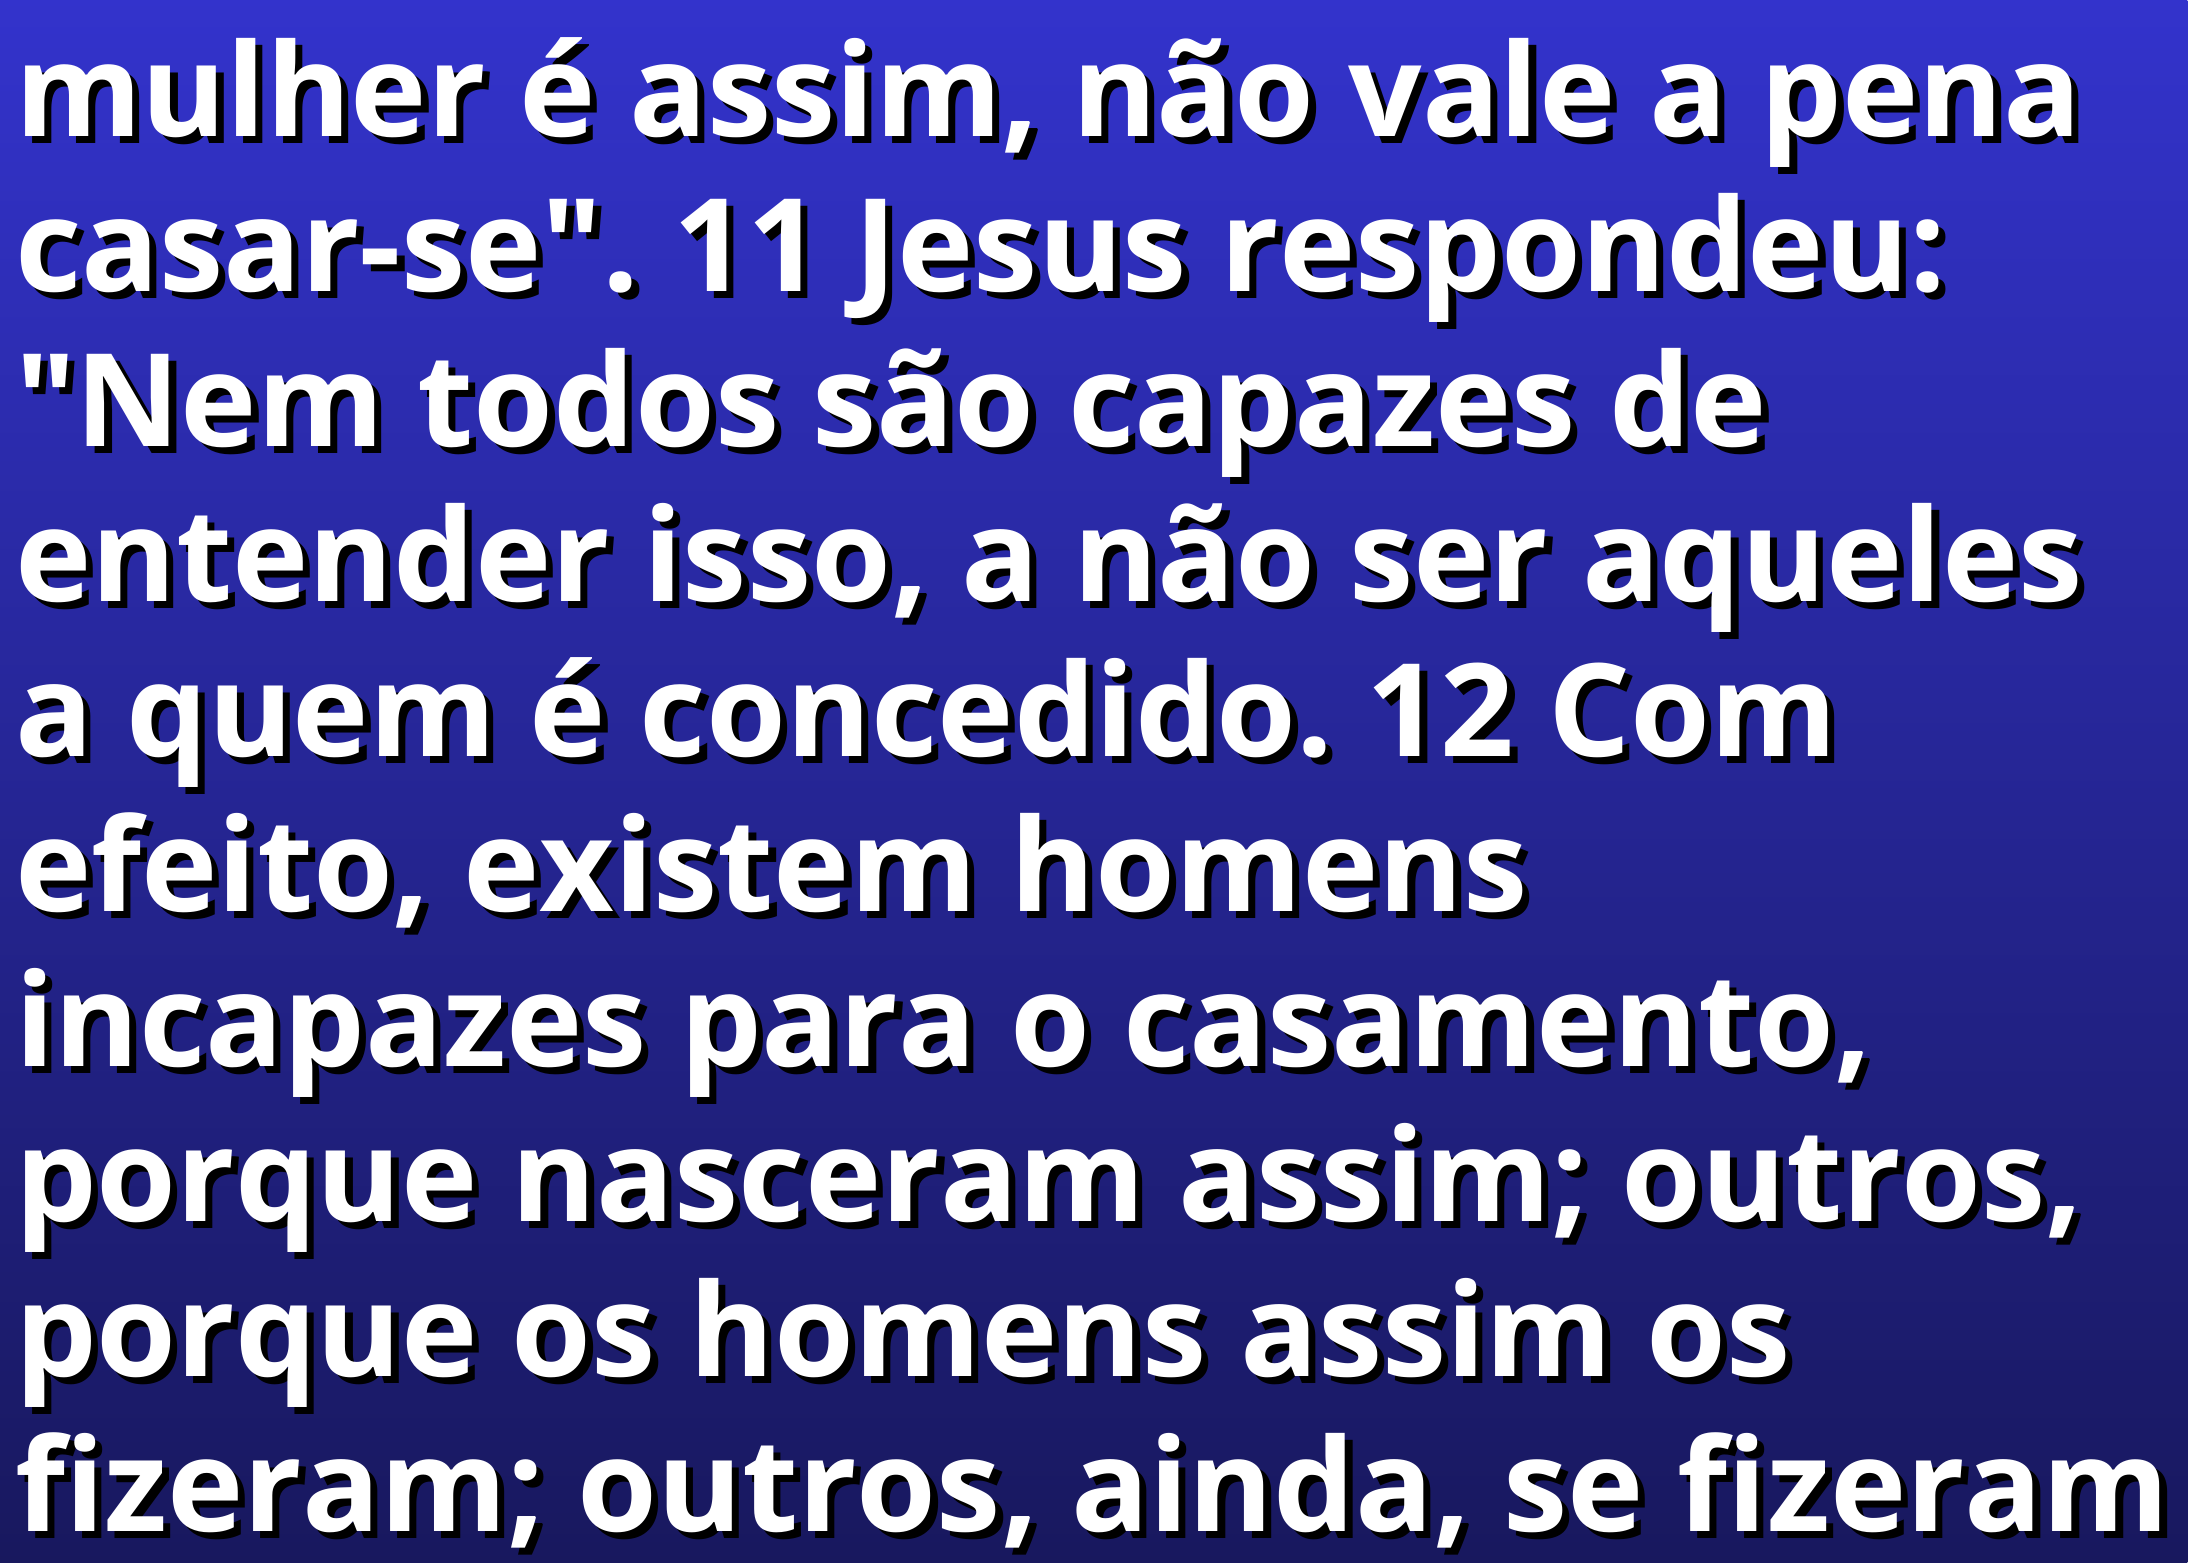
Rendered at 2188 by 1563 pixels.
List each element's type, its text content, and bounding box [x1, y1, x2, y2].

text_box mulher é assim, não vale a pena casar-se". 11 Jesus respondeu: "Nem todos são capazes de entender isso, a não ser aqueles a quem é concedido. 12 Com efeito, existem homens incapazes para o casamento, porque nasceram assim; outros, porque os homens assim os fizeram; outros, ainda, se fizeram incapazes disso por causa do Reino dos Céus. Quem puder entender, entenda". [0, 0, 2188, 1563]
